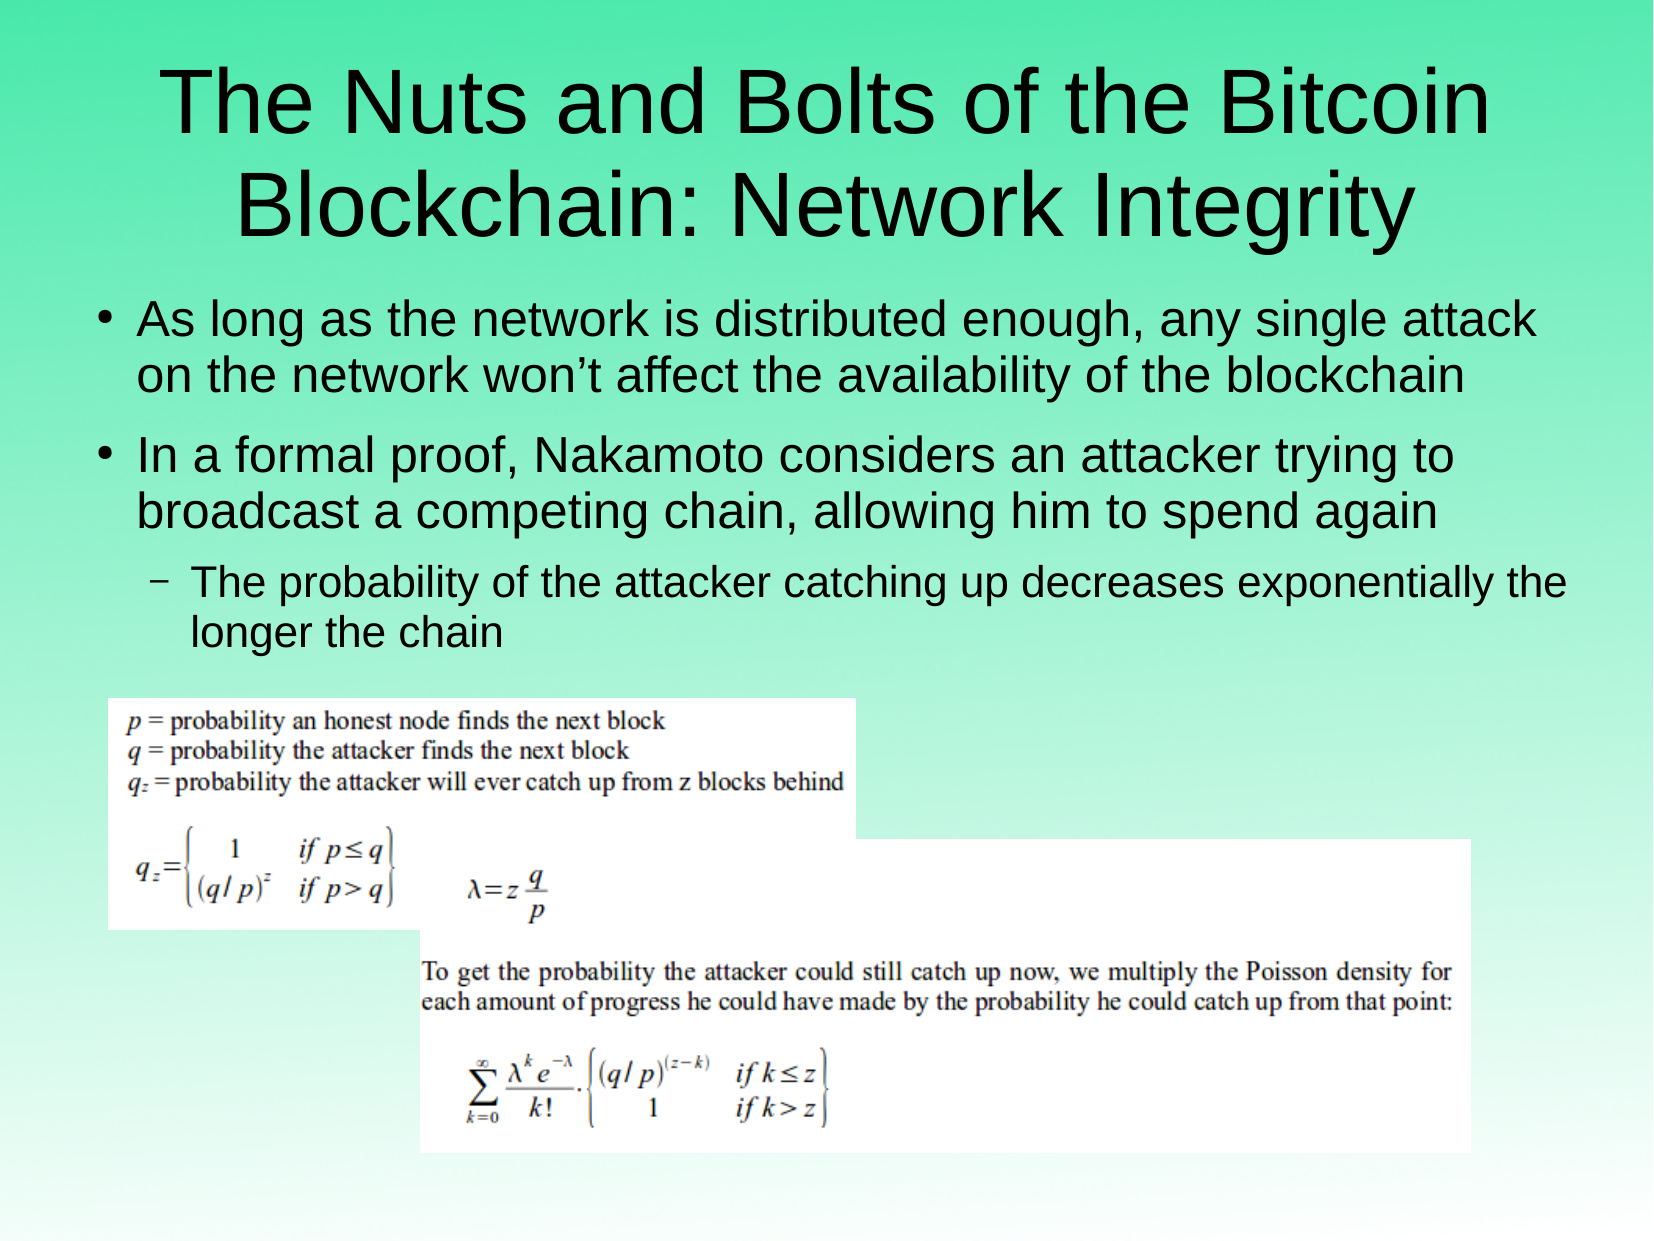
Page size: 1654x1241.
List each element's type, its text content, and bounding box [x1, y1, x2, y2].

picture [0, 0, 1654, 1241]
list As long as the network is distributed enough, any single attack on the network won’t affect the availability of the blockchain In a formal proof, Nakamoto considers an attacker trying to broadcast a competing chain, allowing him to spend again The probability of the attacker catching up decreases exponentially the longer the chain [82, 290, 1571, 736]
title The Nuts and Bolts of the Bitcoin Blockchain: Network Integrity [82, 49, 1571, 257]
